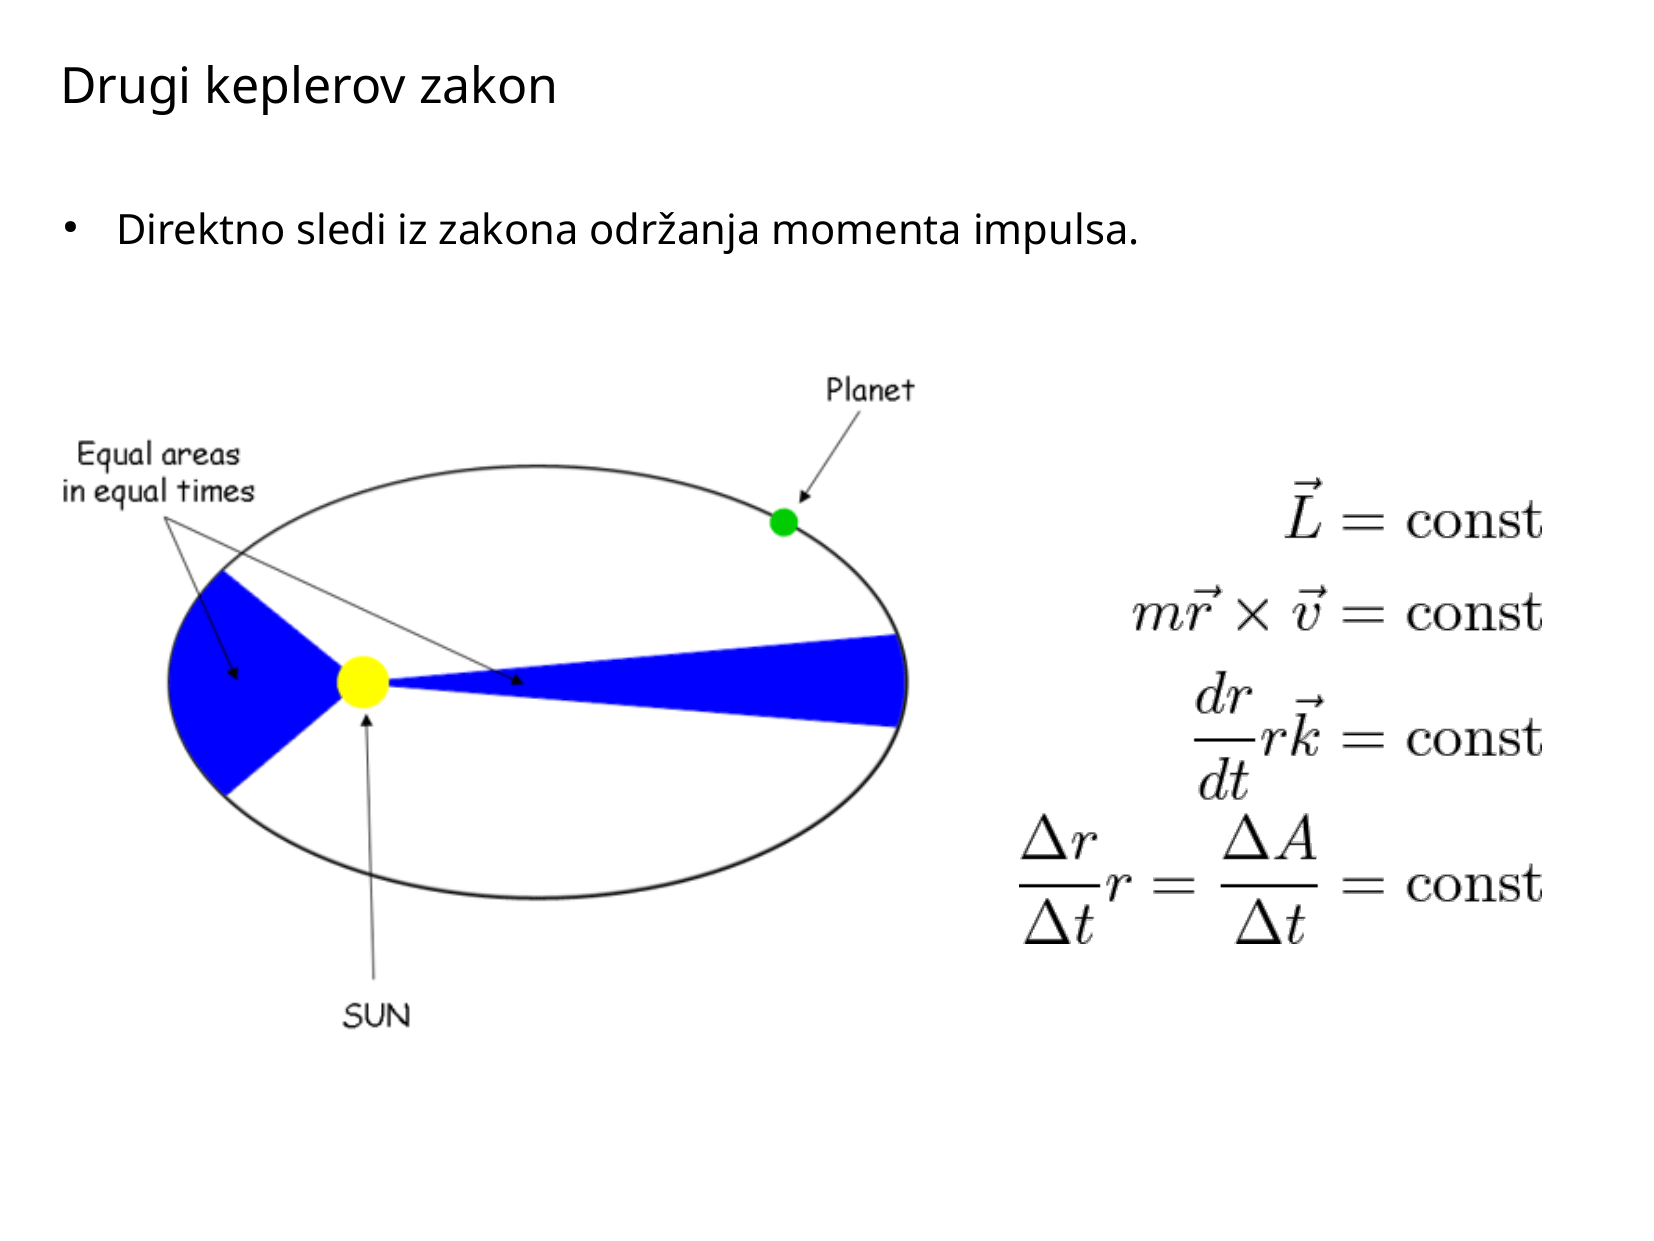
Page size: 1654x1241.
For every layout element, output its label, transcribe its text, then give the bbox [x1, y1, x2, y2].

picture [40, 363, 969, 1048]
list Direktno sledi iz zakona održanja momenta impulsa. [45, 199, 1635, 1173]
title Drugi keplerov zakon [59, 17, 1648, 150]
picture [1019, 477, 1542, 944]
